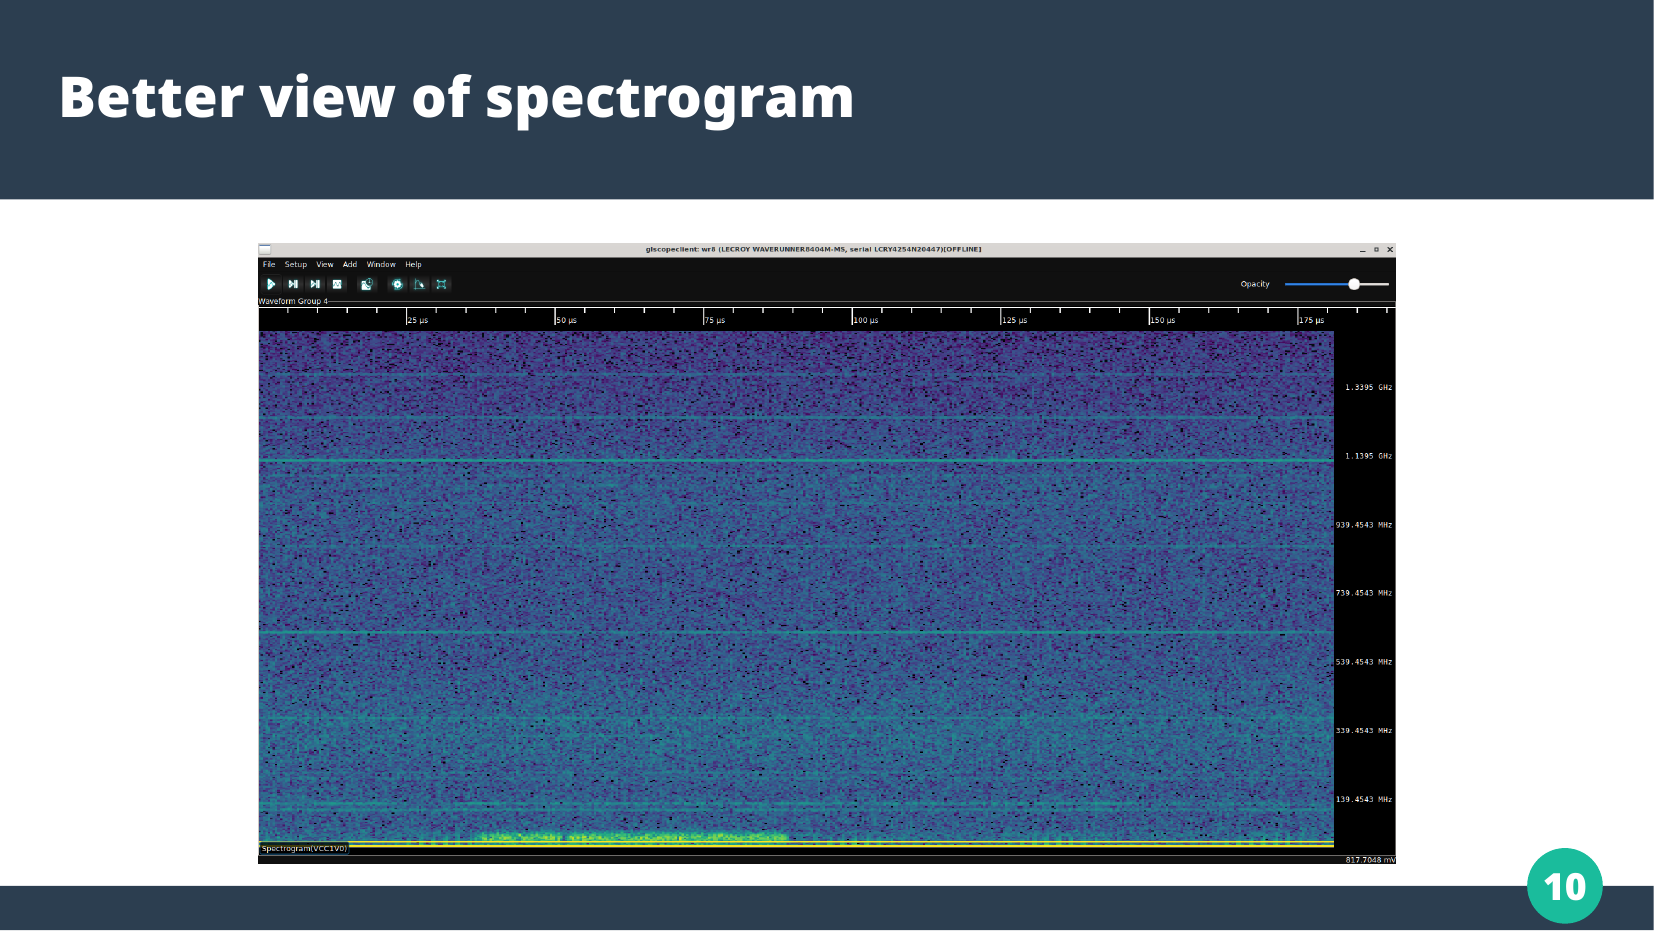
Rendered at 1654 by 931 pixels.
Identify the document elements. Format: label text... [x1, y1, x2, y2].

picture [258, 243, 1396, 864]
title Better view of spectrogram [59, 37, 1595, 155]
